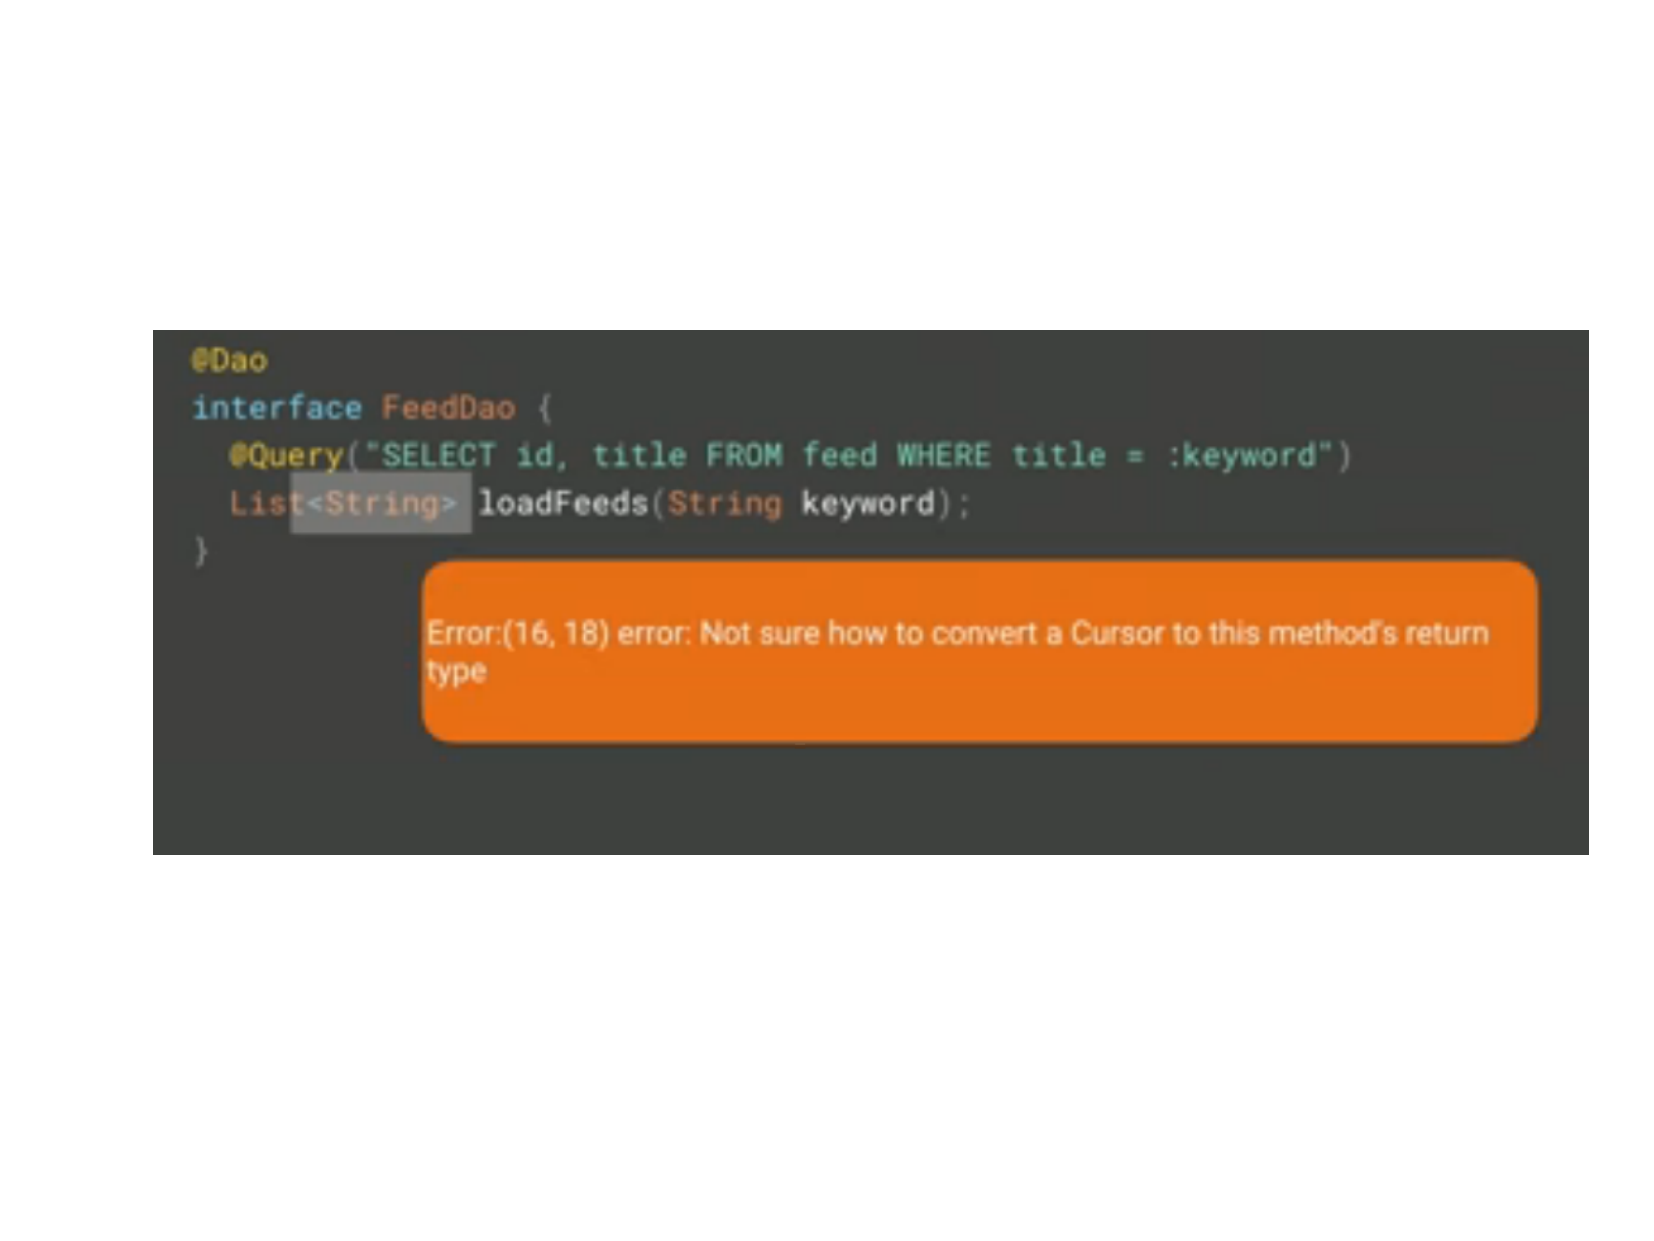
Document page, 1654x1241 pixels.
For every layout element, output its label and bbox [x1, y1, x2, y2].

picture [153, 330, 1589, 855]
